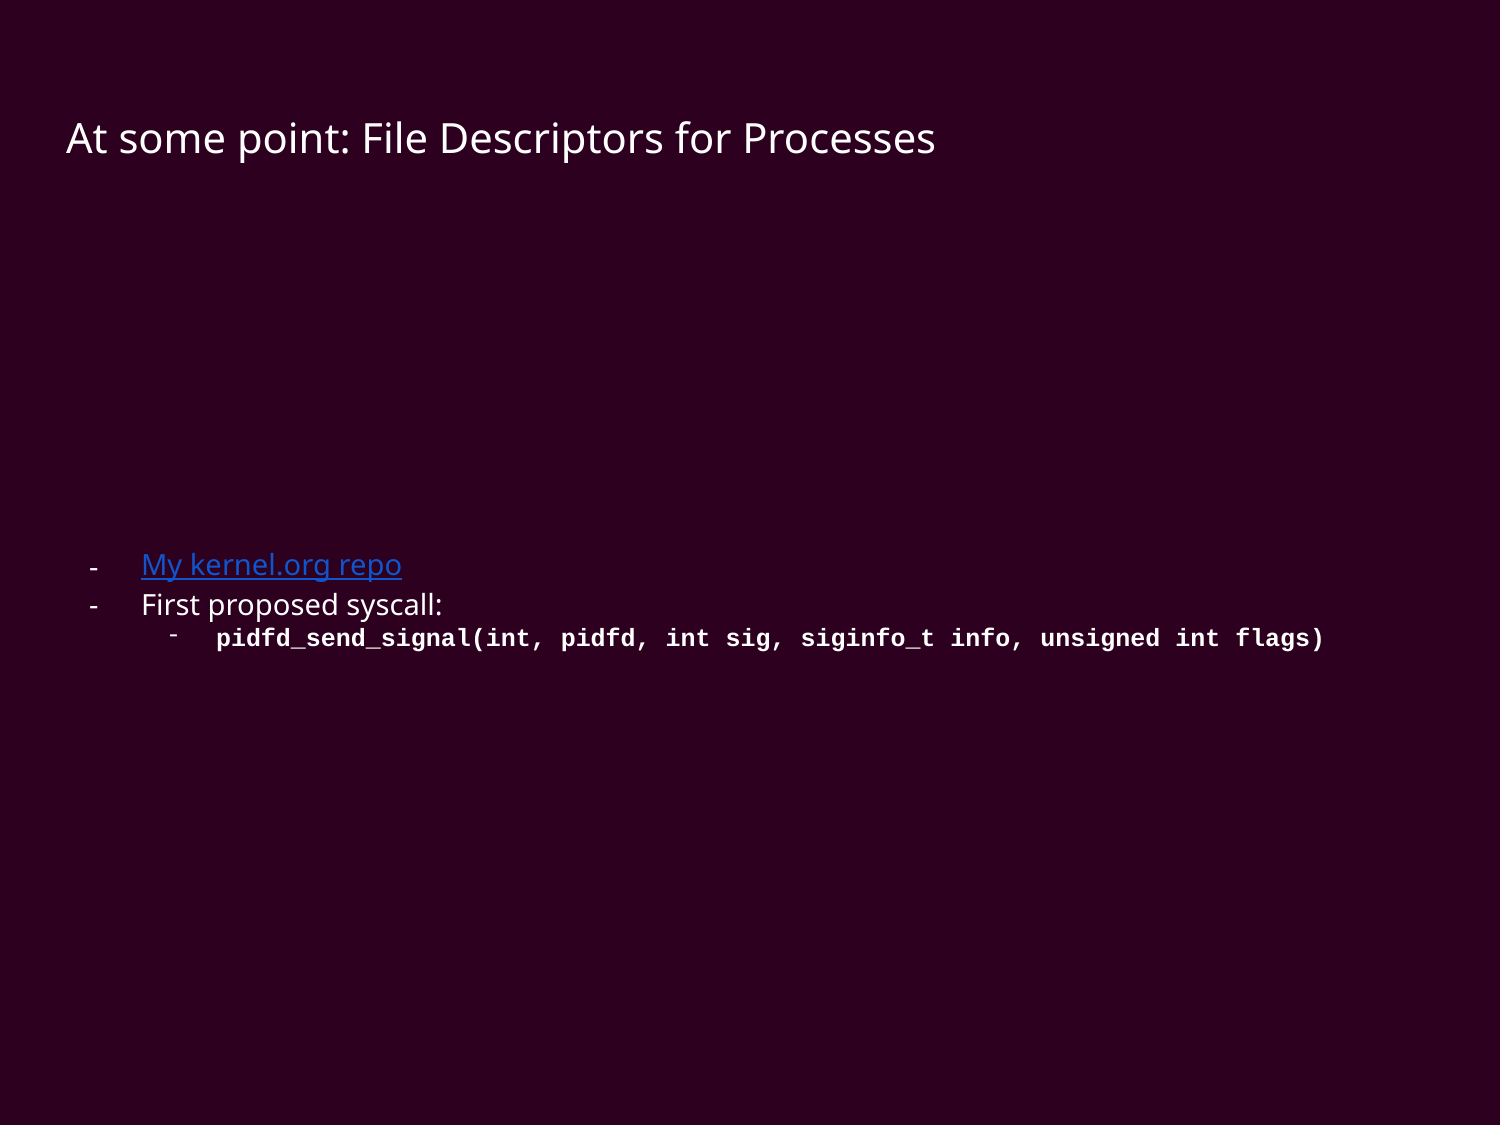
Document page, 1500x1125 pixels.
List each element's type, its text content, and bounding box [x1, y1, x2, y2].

text_box At some point: File Descriptors for Processes [51, 97, 1449, 223]
text_box My kernel.org repo First proposed syscall: pidfd_send_signal(int, pidfd, int sig, siginfo_t info, unsigned int flags) [51, 224, 1440, 974]
